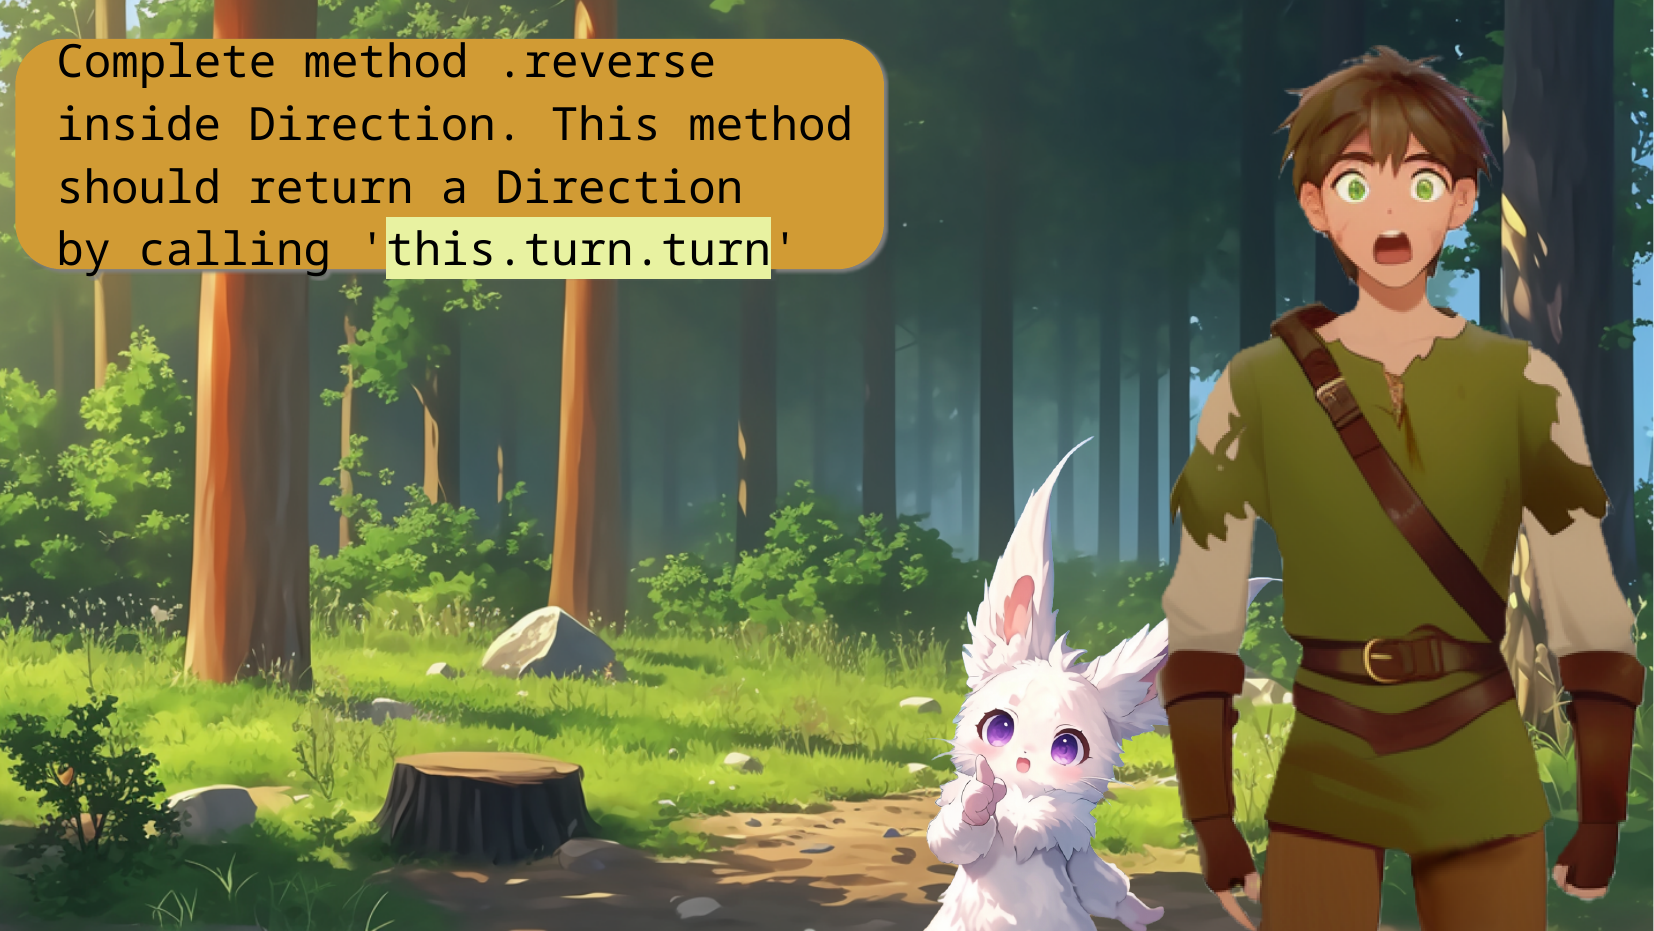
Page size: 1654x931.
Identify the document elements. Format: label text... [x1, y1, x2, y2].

picture [0, 0, 1654, 931]
text_box Complete method .reverse inside Direction. This method should return a Direction by calling 'this.turn.turn' [15, 38, 884, 270]
